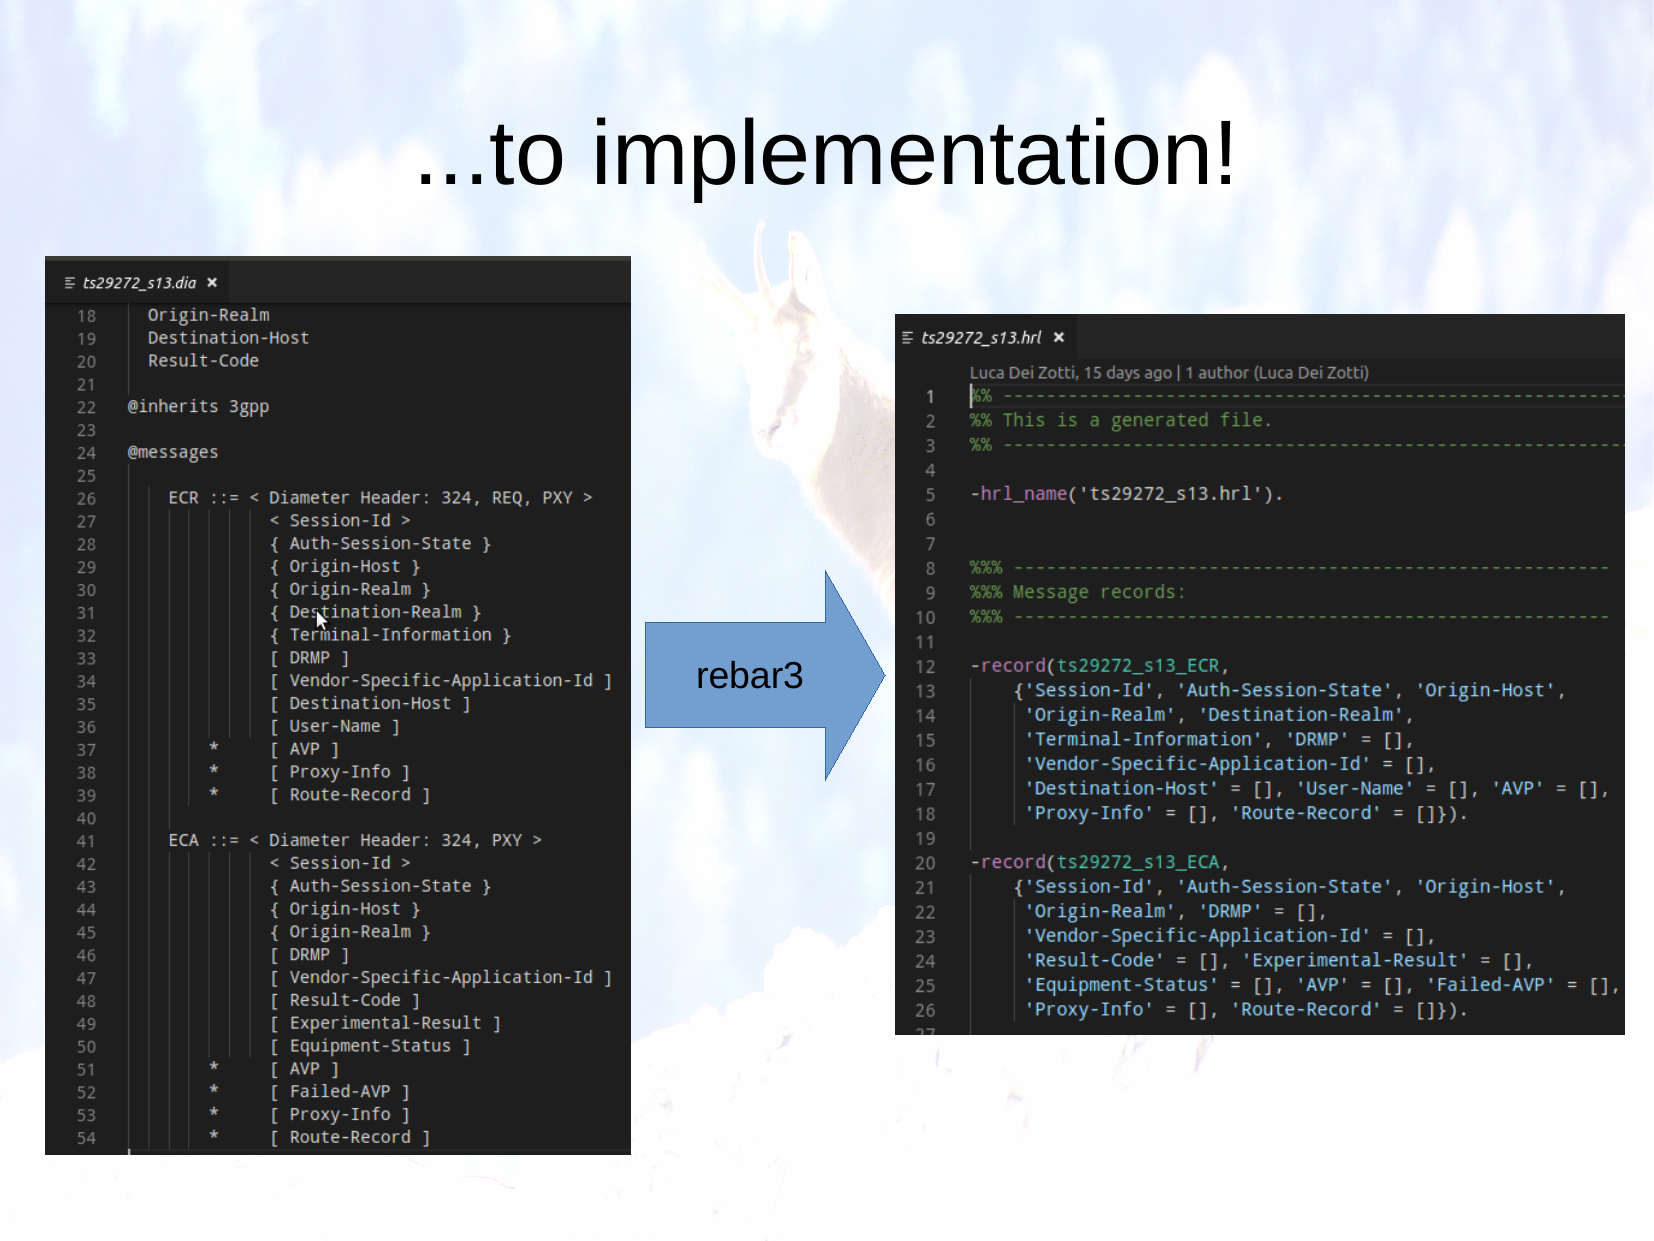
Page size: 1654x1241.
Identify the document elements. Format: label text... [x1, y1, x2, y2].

text_box rebar3 [645, 570, 886, 781]
picture [0, 0, 1654, 1241]
title ...to implementation! [82, 49, 1571, 257]
